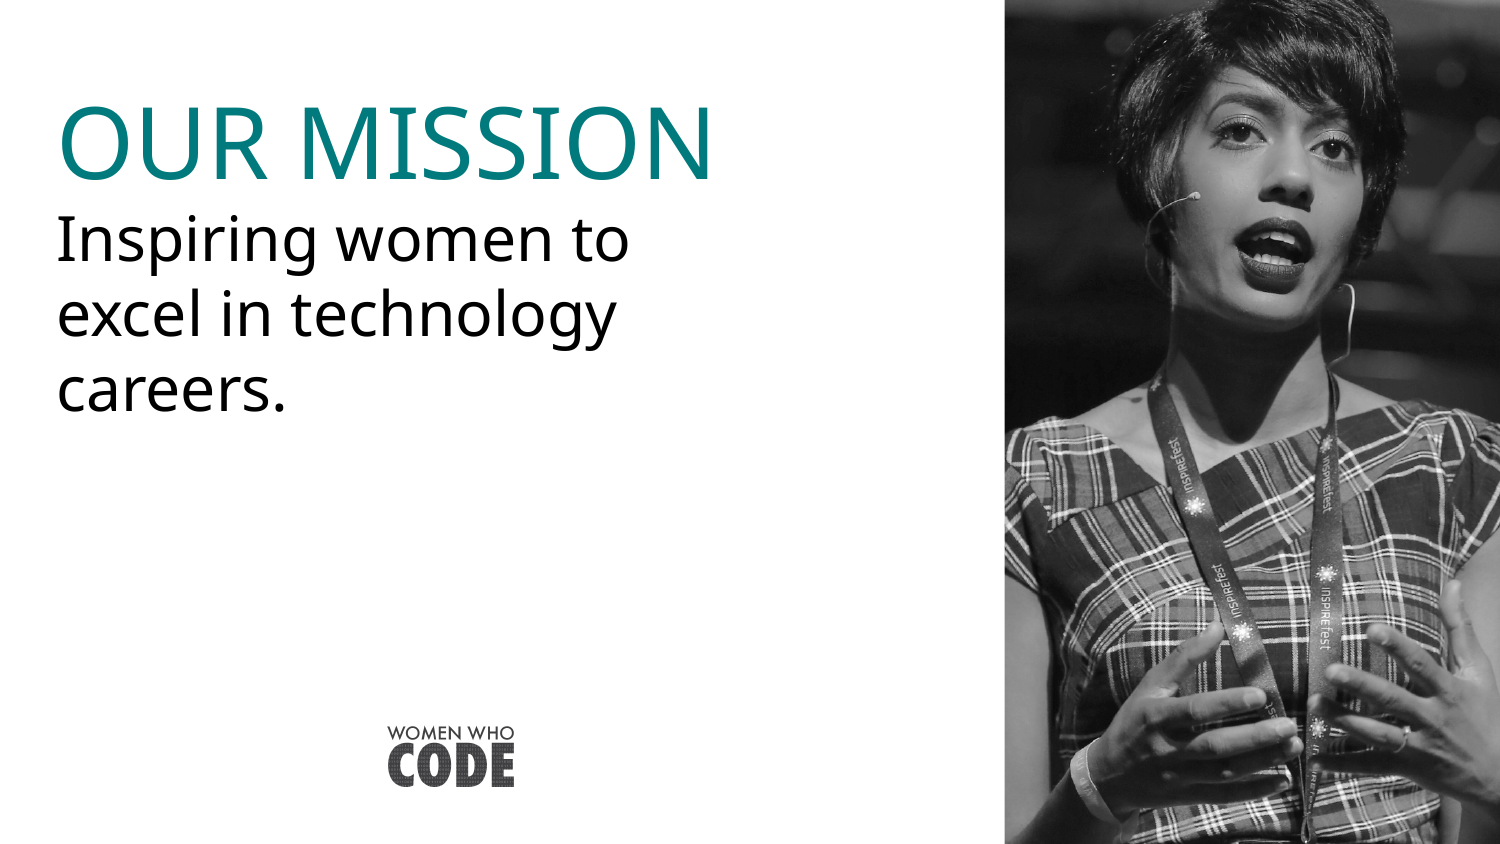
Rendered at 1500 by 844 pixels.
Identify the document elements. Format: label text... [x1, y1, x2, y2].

picture [387, 725, 514, 787]
text_box OUR MISSION Inspiring women to excel in technology careers. [56, 79, 913, 126]
picture [1004, 0, 1500, 844]
